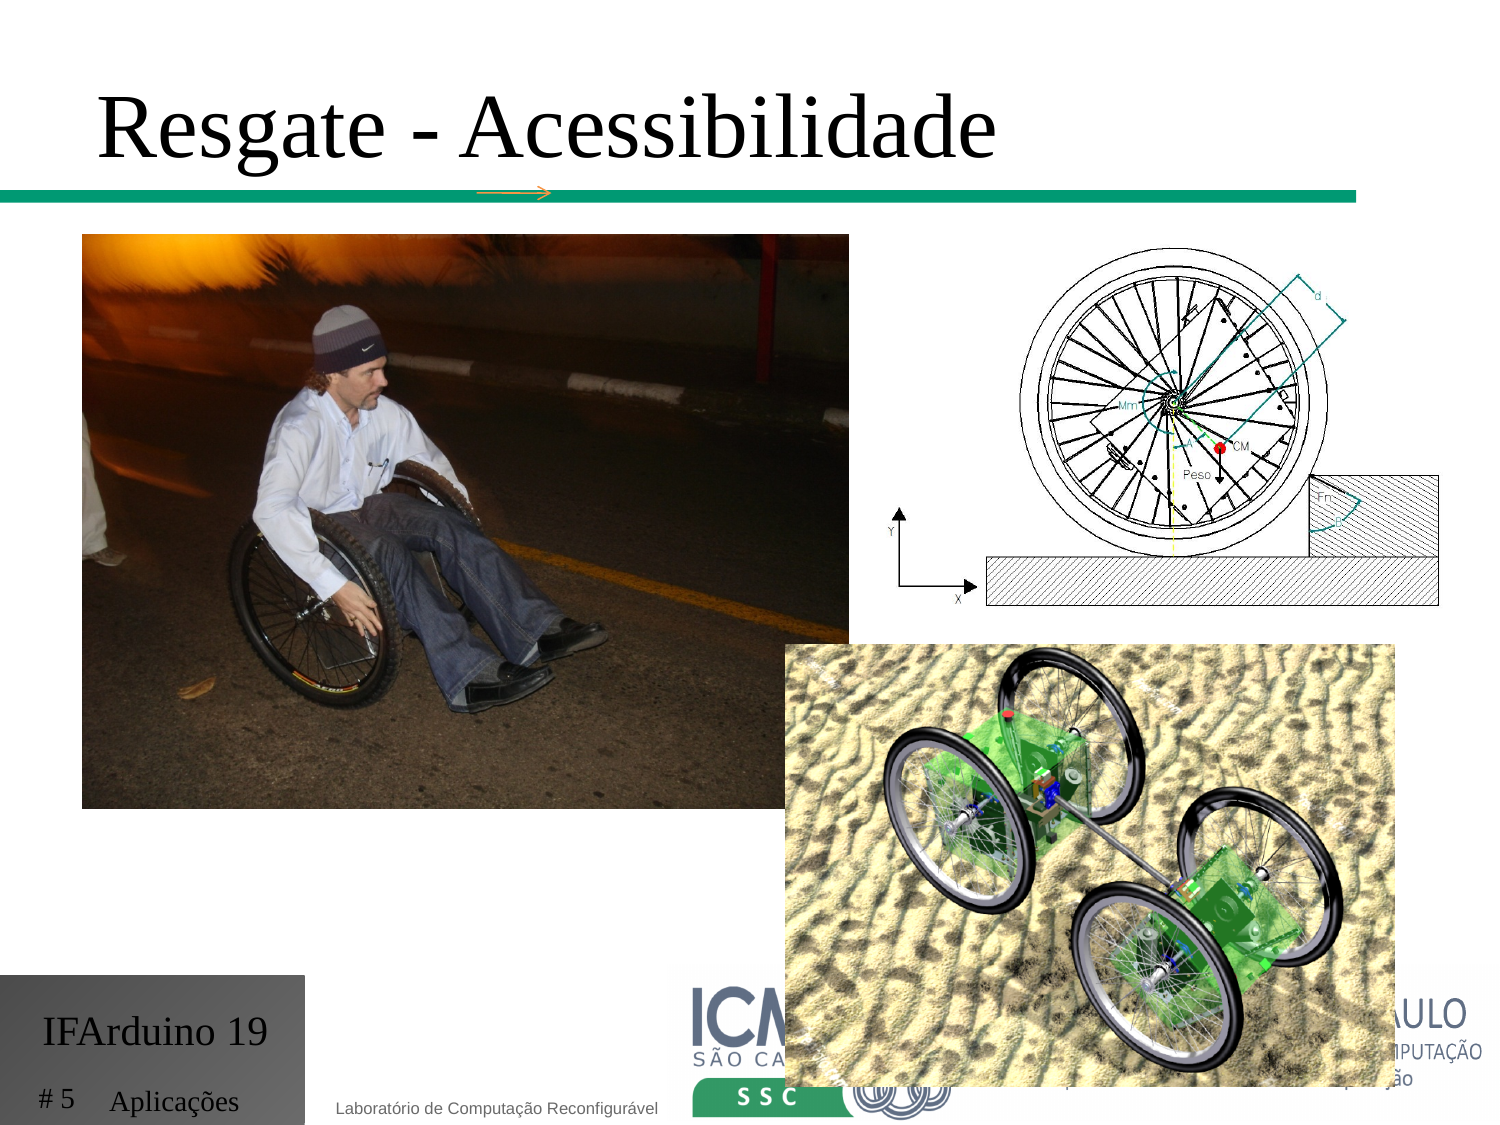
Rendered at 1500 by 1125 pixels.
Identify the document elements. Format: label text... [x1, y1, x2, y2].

picture [82, 234, 1500, 1121]
text_box Aplicações [94, 1074, 255, 1125]
text_box Resgate - Acessibilidade [81, 0, 1357, 242]
slide_number # <number> [23, 1071, 164, 1119]
picture [867, 234, 1477, 619]
